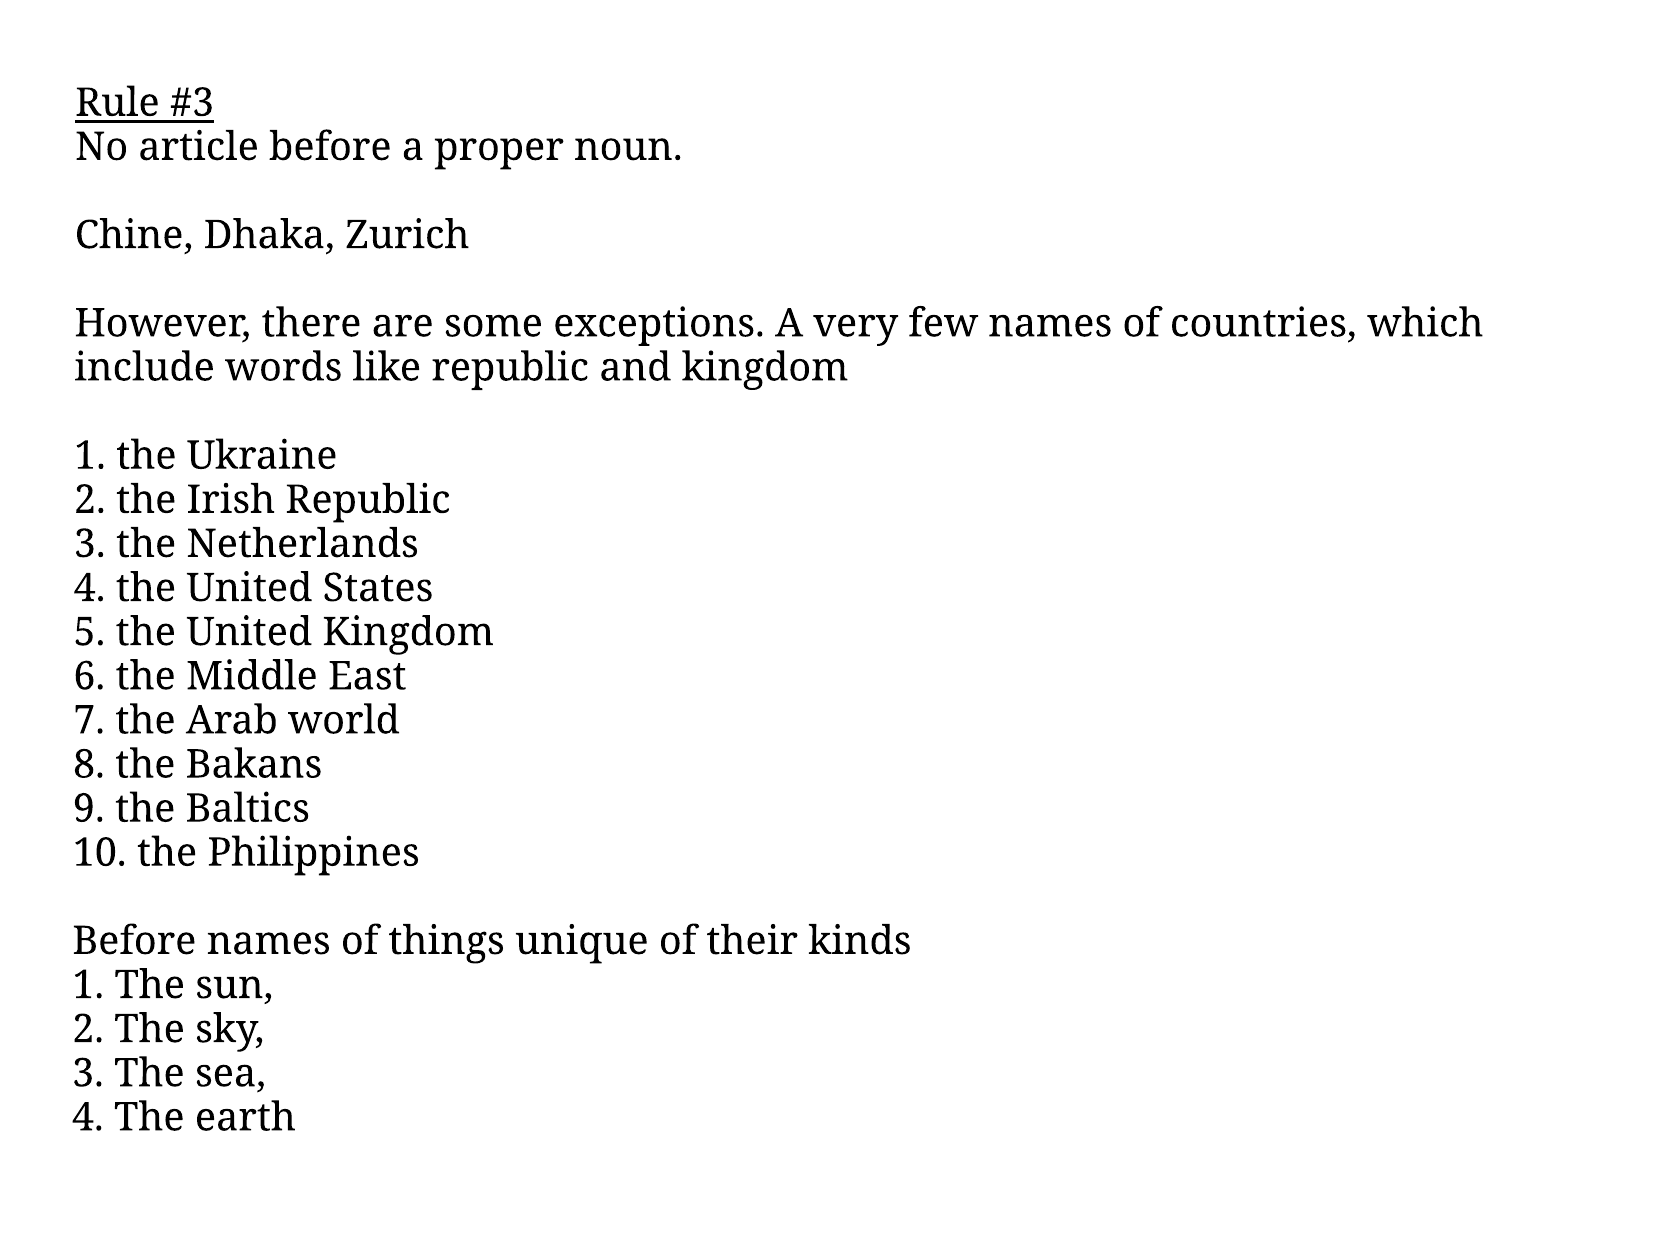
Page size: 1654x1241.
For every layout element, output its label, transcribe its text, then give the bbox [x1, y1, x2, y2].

text_box Rule #3 No article before a proper noun. Chine, Dhaka, Zurich However, there are some exceptions. A very few names of countries, which include words like republic and kingdom 1. the Ukraine 2. the Irish Republic 3. the Netherlands 4. the United States 5. the United Kingdom 6. the Middle East 7. the Arab world 8. the Bakans 9. the Baltics 10. the Philippines Before names of things unique of their kinds 1. The sun, 2. The sky, 3. The sea, 4. The earth [71, 31, 1563, 1140]
